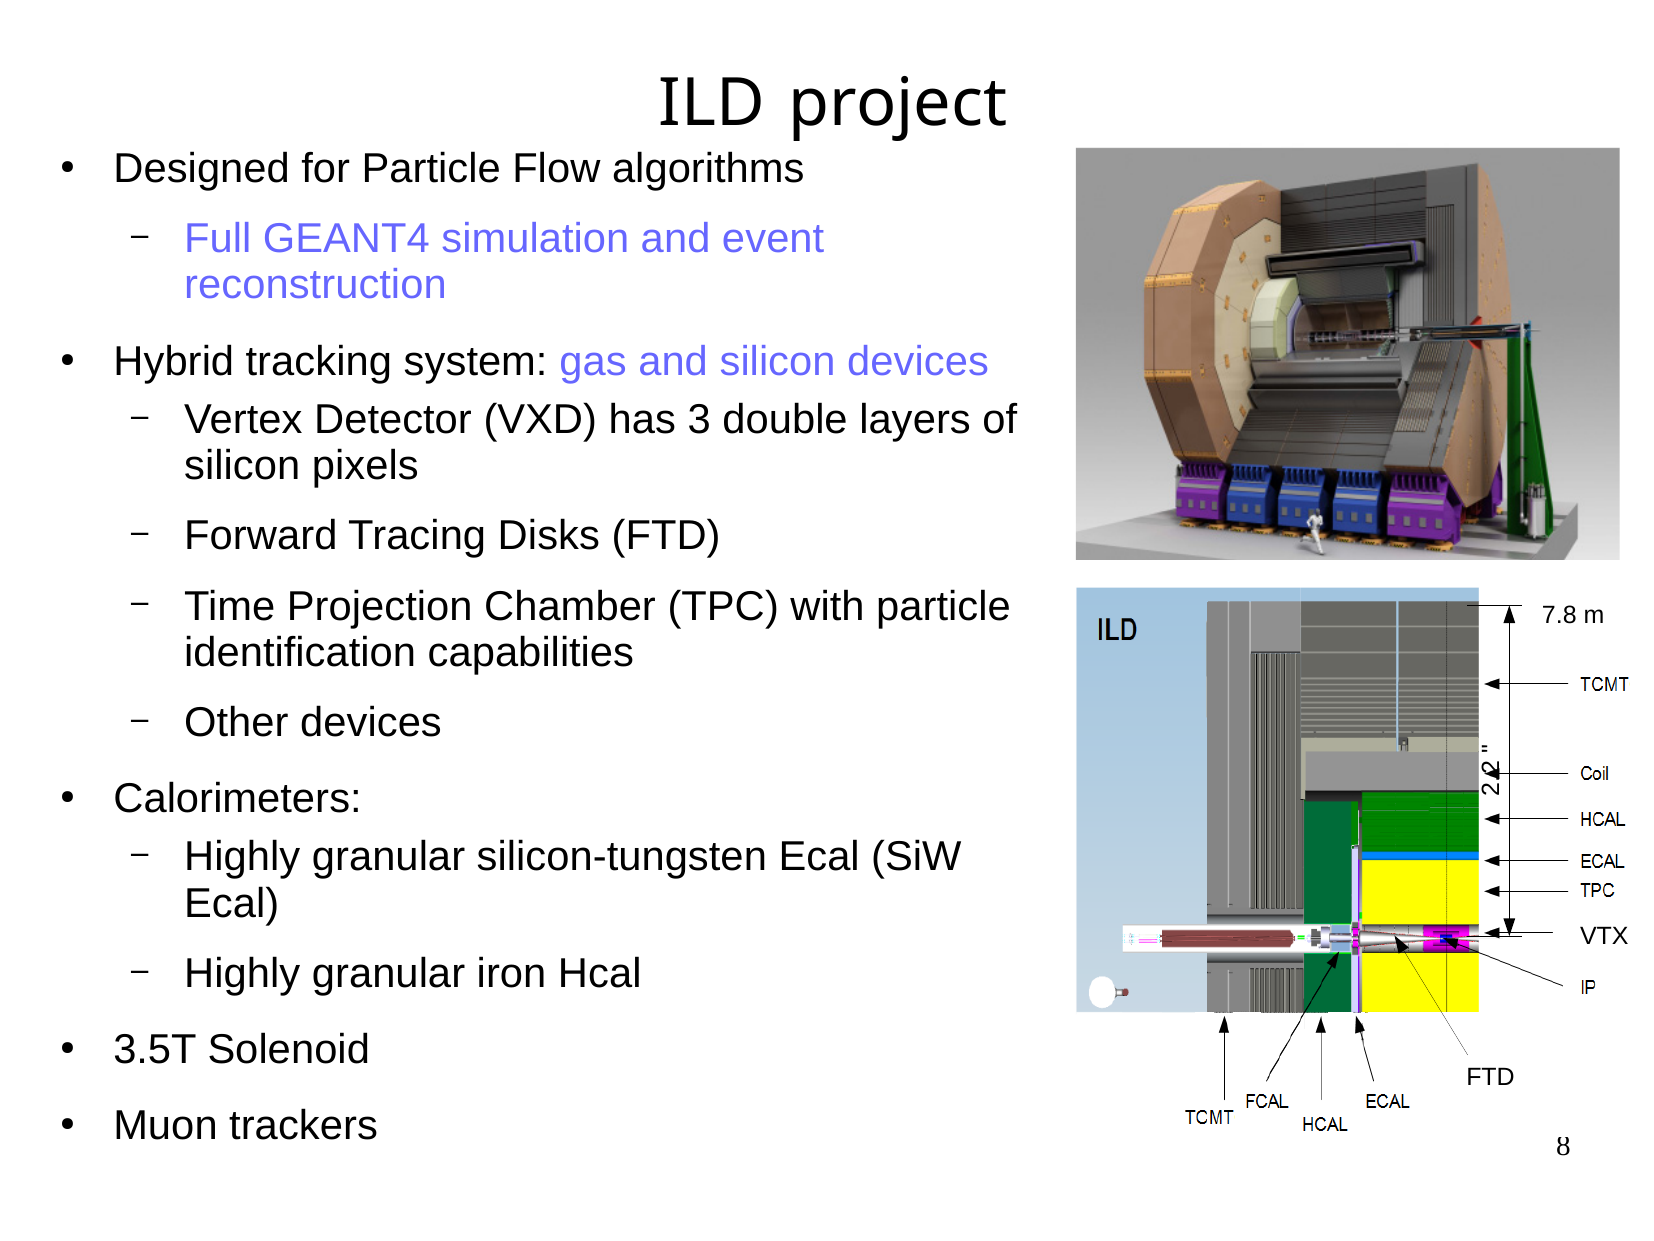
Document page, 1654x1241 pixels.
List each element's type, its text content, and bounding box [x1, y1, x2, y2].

text_box VTX [1565, 914, 1654, 957]
text_box 7.8 m [1527, 593, 1620, 637]
text_box FTD [1451, 1055, 1544, 1099]
list Designed for Particle Flow algorithms Full GEANT4 simulation and event reconstruction Hybrid tracking system: gas and silicon devices Vertex Detector (VXD) has 3 double layers of silicon pixels Forward Tracing Disks (FTD) Time Projection Chamber (TPC) with particle identification capabilities Other devices Calorimeters: Highly granular silicon-tungsten Ecal (SiW Ecal) Highly granular iron Hcal 3.5T Solenoid Muon trackers [42, 144, 1061, 1241]
title ILD project [56, 16, 1610, 163]
text_box [1552, 908, 1614, 949]
picture [1060, 132, 1654, 1137]
